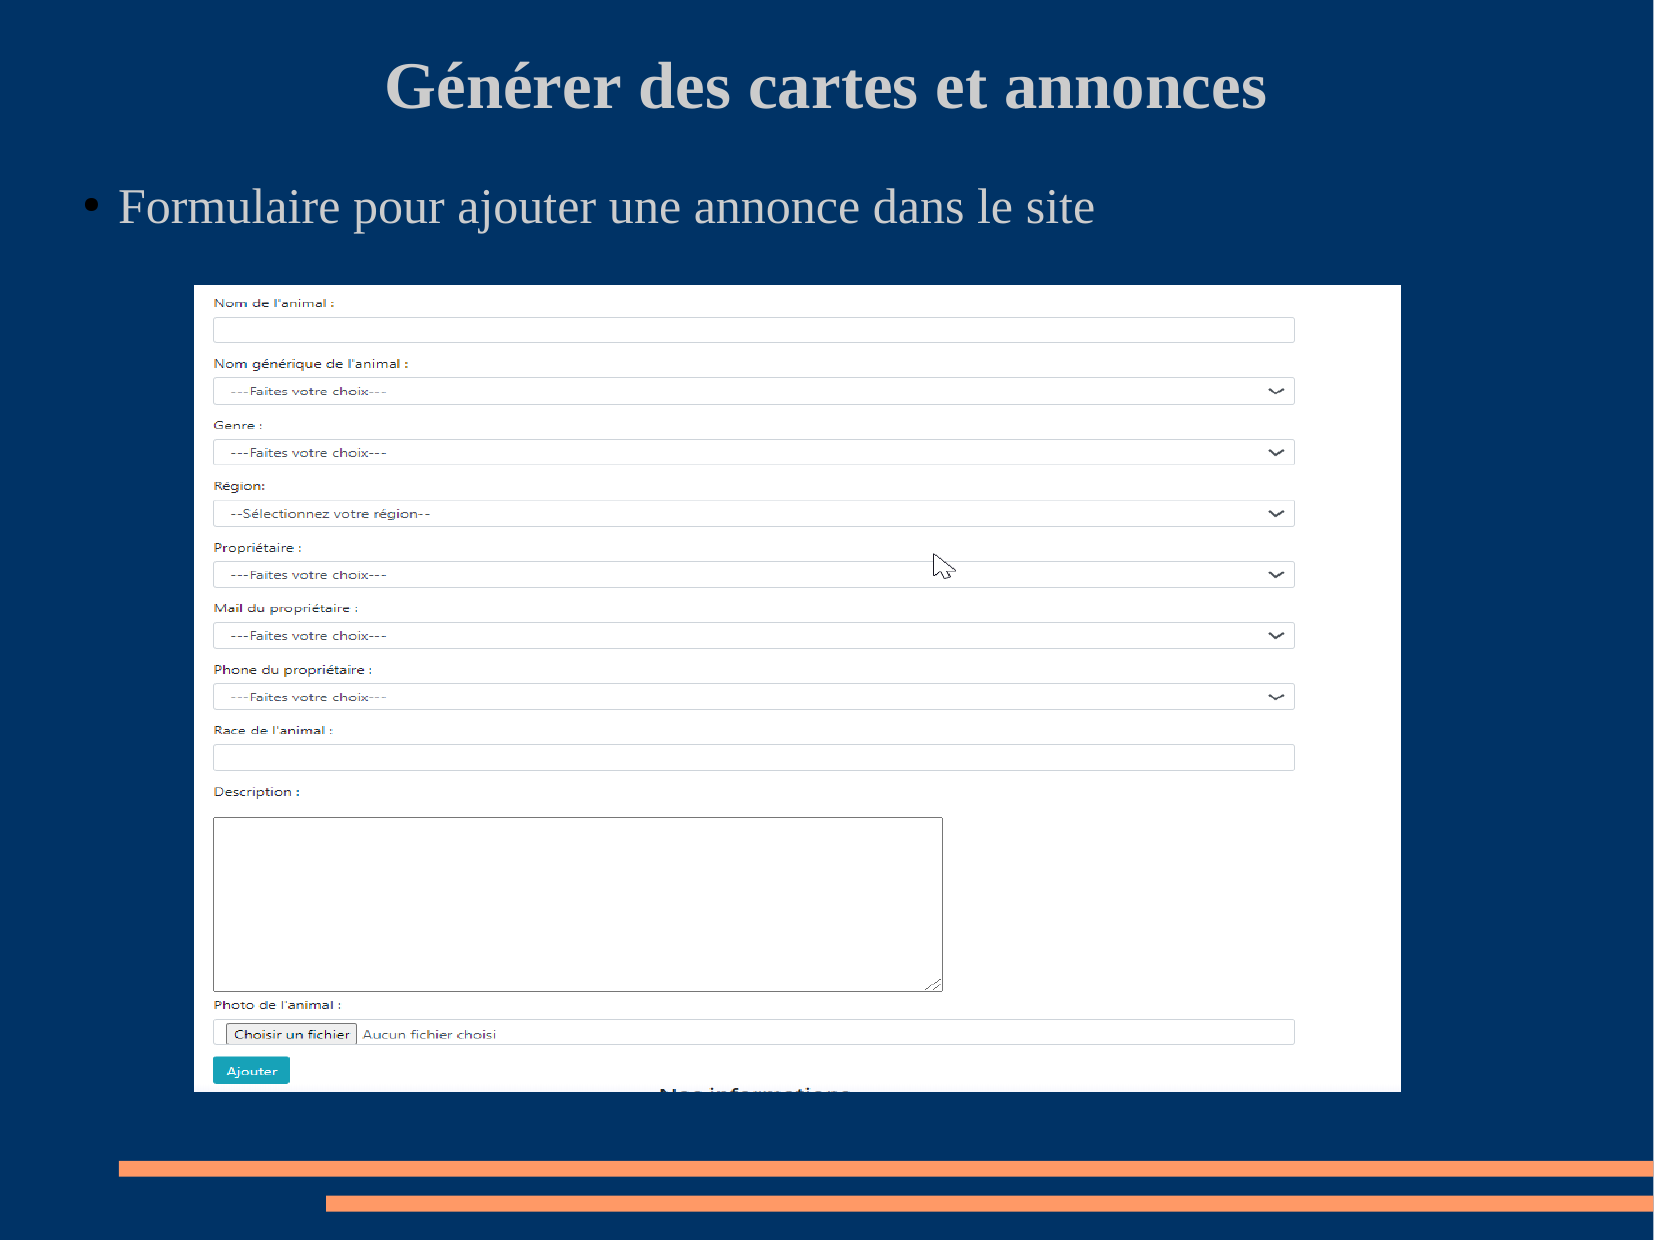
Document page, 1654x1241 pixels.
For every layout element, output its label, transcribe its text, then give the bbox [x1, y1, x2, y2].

subtitle Générer des cartes et annonces Formulaire pour ajouter une annonce dans le site [82, 49, 1571, 1109]
